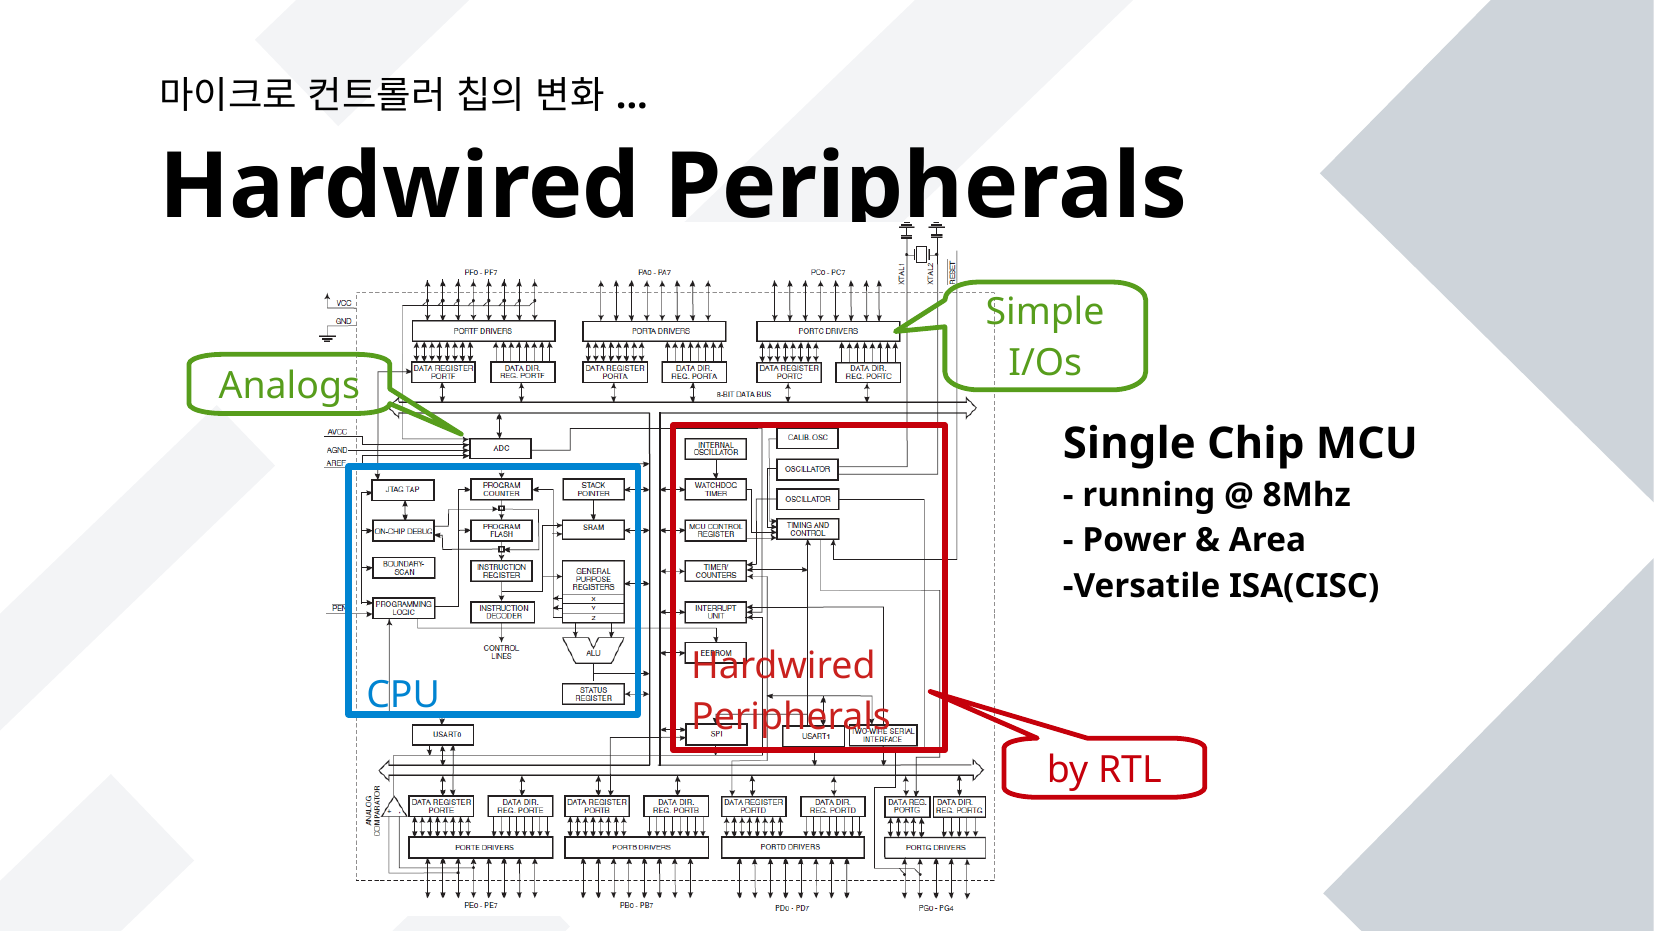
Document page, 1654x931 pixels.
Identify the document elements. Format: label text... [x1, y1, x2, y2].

text_box Hardwired Peripherals [673, 425, 945, 751]
text_box Simple I/Os [895, 282, 1146, 390]
title 마이크로 컨트롤러 칩의 변화... Hardwired Peripherals [159, 76, 1400, 233]
text_box by RTL [930, 691, 1205, 798]
title Single Chip MCU - running @ 8Mhz - Power & Area -Versatile ISA(CISC) [1062, 429, 1536, 589]
text_box CPU [348, 466, 638, 715]
text_box Analogs [188, 354, 462, 435]
picture [295, 222, 1004, 916]
